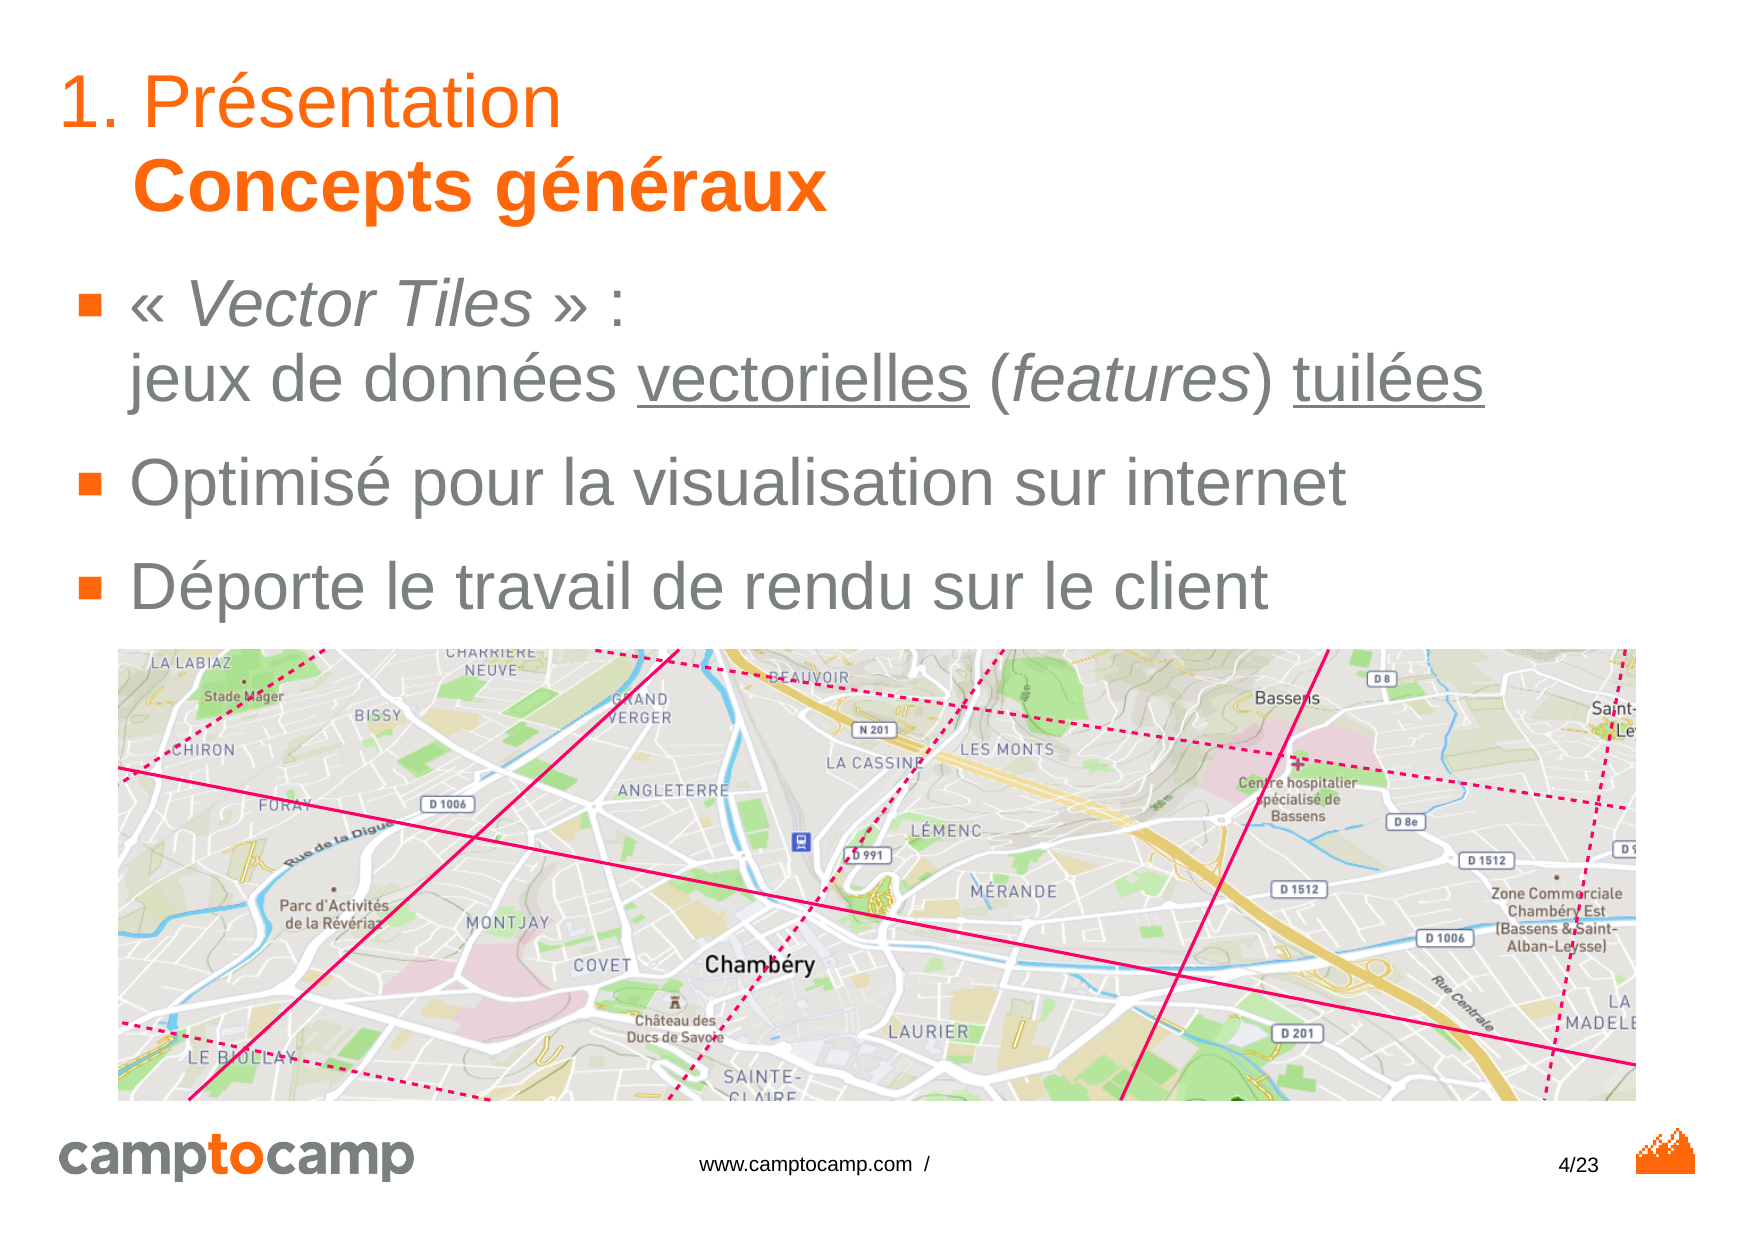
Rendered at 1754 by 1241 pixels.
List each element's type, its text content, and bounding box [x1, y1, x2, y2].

picture [480, 649, 1326, 973]
title 1. Présentation Concepts généraux [59, 59, 1695, 247]
picture [59, 1134, 414, 1182]
picture [1636, 1128, 1695, 1174]
list « Vector Tiles » : jeux de données vectorielles (features) tuilées Optimisé pour la visualisation sur internet Déporte le travail de rendu sur le client [59, 265, 1696, 1123]
picture [1123, 978, 1636, 1101]
picture [118, 770, 469, 1101]
picture [192, 840, 1175, 1101]
picture [118, 649, 676, 835]
picture [1182, 649, 1636, 1063]
